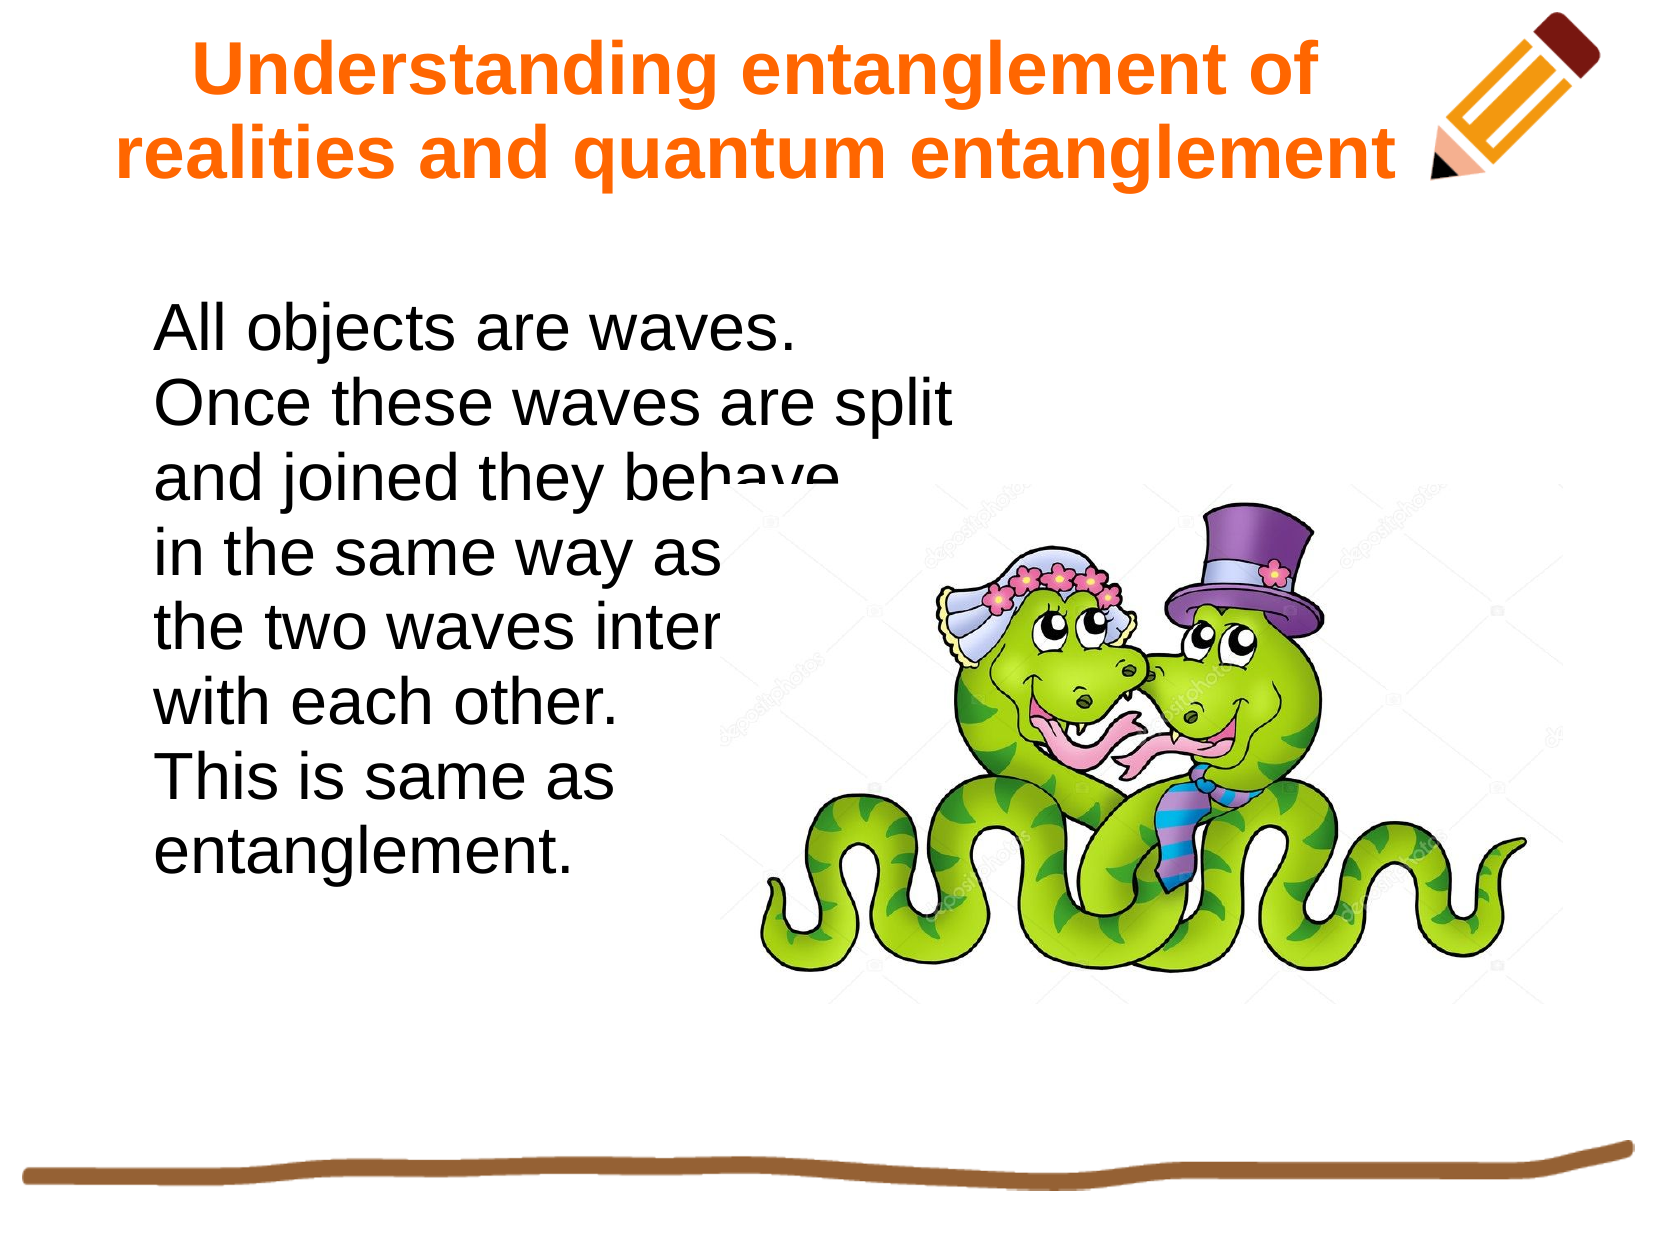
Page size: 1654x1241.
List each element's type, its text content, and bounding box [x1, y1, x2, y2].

list All objects are waves. Once these waves are split and joined they behave in the same way as the two waves interfering with each other. This is same as entanglement. [82, 290, 1571, 1122]
title Understanding entanglement of realities and quantum entanglement [82, 26, 1430, 195]
picture [720, 484, 1563, 1004]
picture [1430, 12, 1601, 181]
picture [22, 1140, 1635, 1191]
